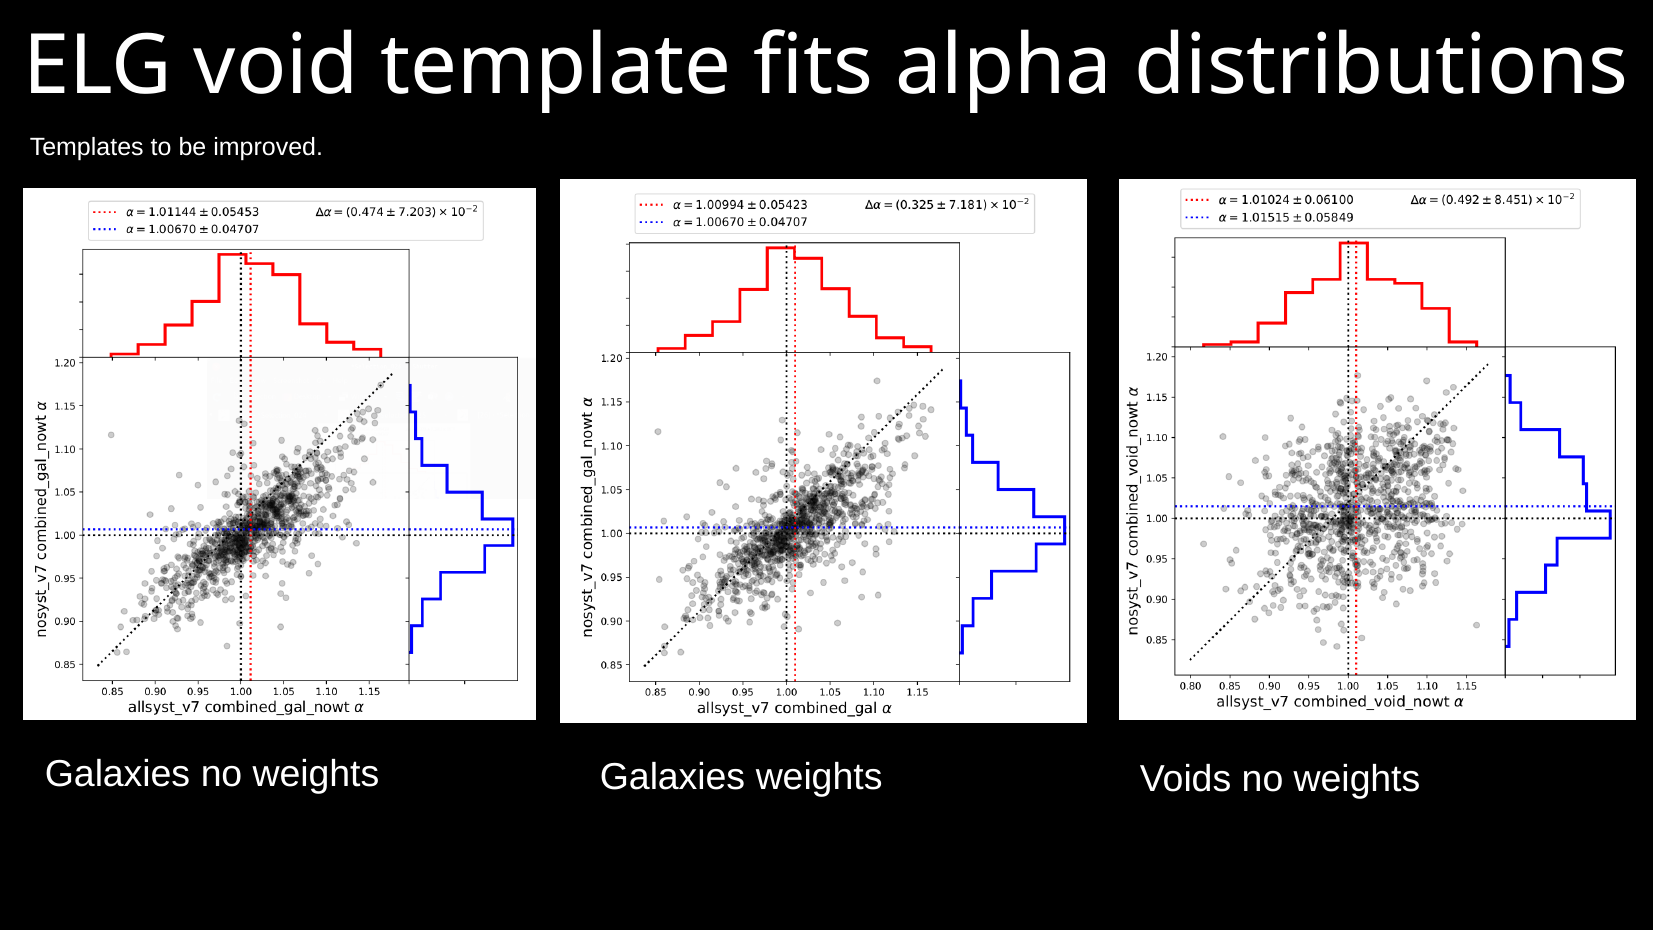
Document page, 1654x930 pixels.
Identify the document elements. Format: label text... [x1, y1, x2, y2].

picture [23, 188, 536, 721]
picture [560, 179, 1087, 723]
text_box Voids no weights [1125, 750, 1621, 808]
picture [1119, 179, 1636, 721]
text_box Galaxies no weights [30, 744, 526, 802]
text_box Galaxies weights [585, 747, 1081, 805]
title ELG void template fits alpha distributions [23, 0, 1636, 181]
text_box Templates to be improved. [15, 125, 339, 169]
